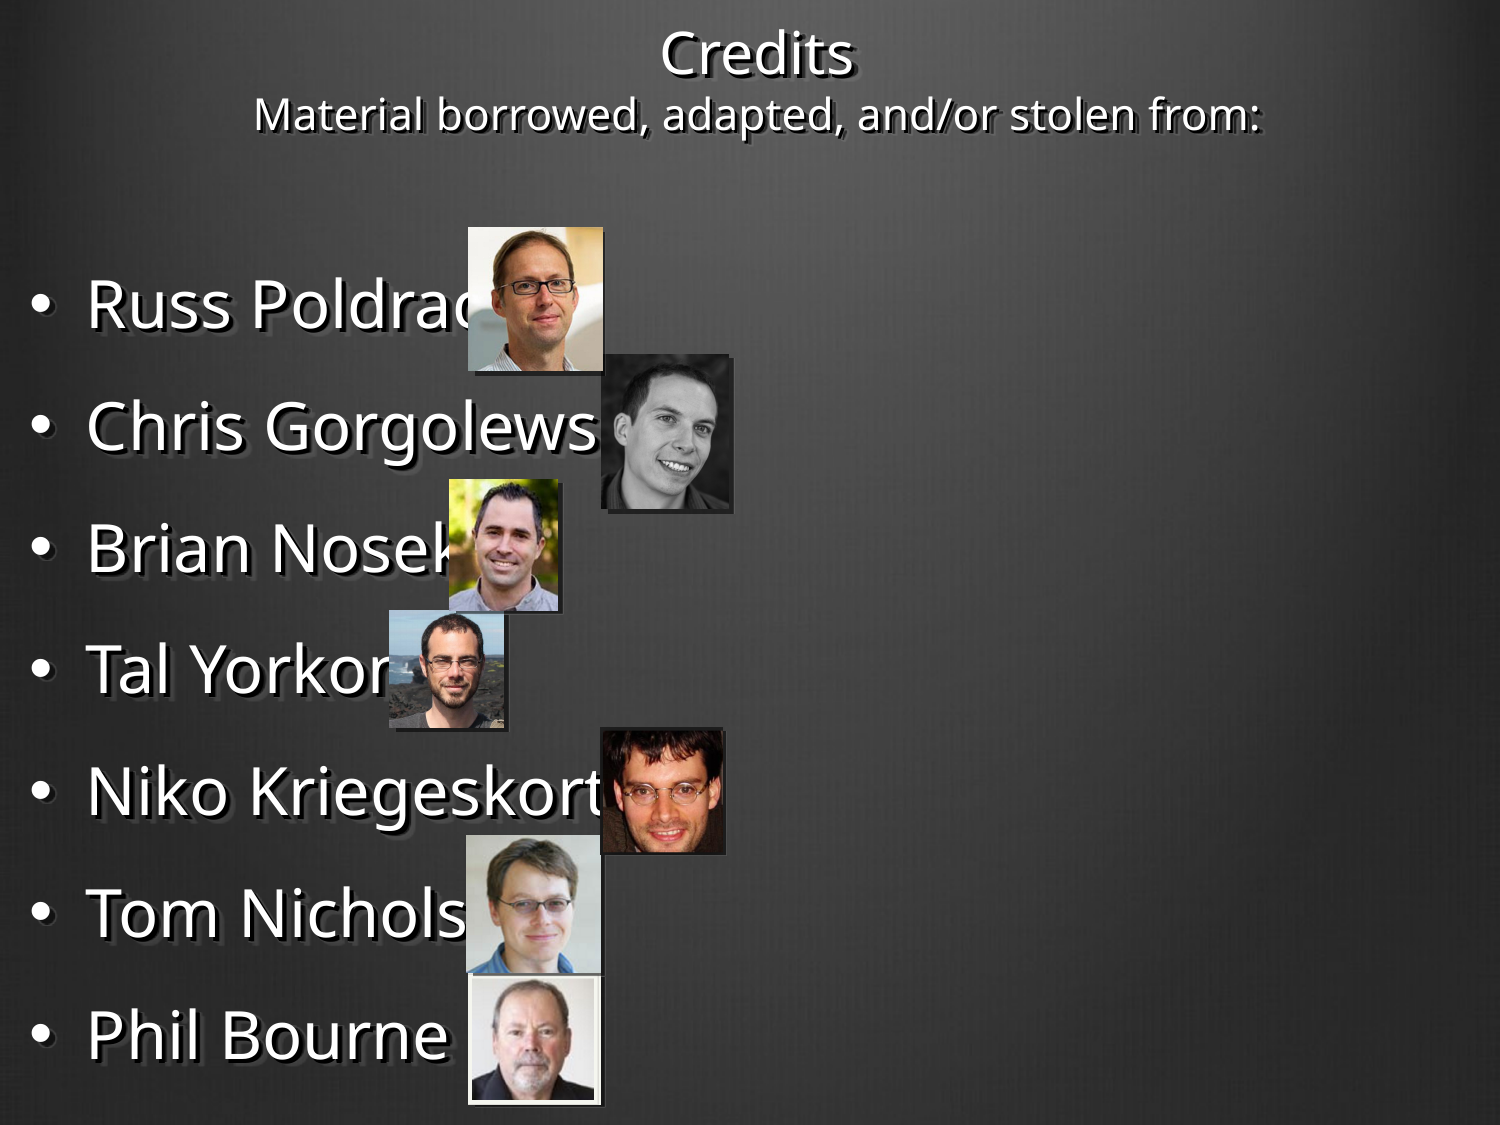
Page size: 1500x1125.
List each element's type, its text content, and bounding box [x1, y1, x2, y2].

picture [466, 727, 723, 1105]
title Credits Material borrowed, adapted, and/or stolen from: [14, 7, 1500, 148]
list Russ Poldrack Chris Gorgolewski Brian Nosek Tal Yorkoni Niko Kriegeskorte Tom Nichols Phil Bourne [14, 254, 1500, 1125]
picture [389, 479, 558, 728]
picture [468, 227, 729, 509]
